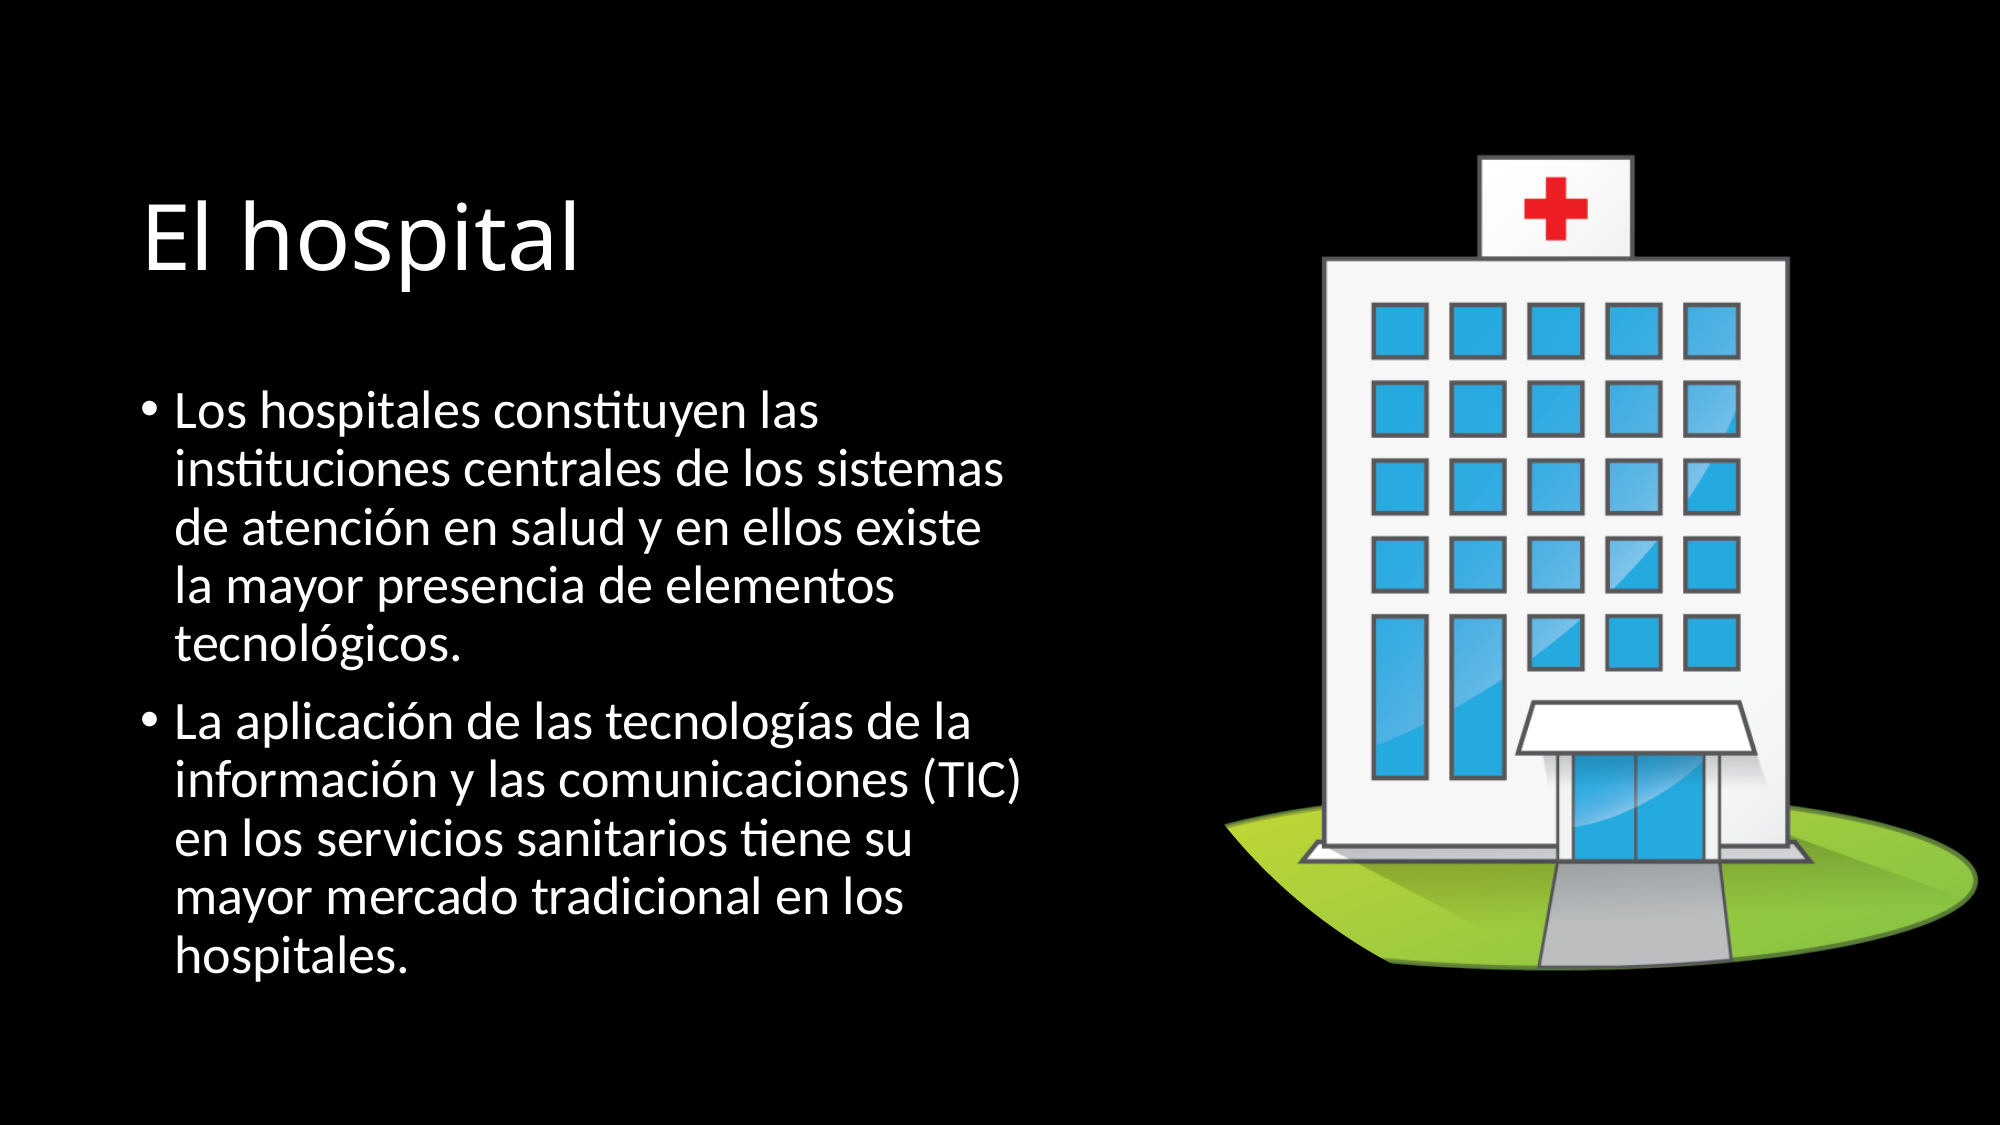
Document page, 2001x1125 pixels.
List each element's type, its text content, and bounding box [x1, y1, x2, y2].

text_box [1107, 98, 2000, 1027]
list Los hospitales constituyen las instituciones centrales de los sistemas de atención en salud y en ellos existe la mayor presencia de elementos tecnológicos. La aplicación de las tecnologías de la información y las comunicaciones (TIC) en los servicios sanitarios tiene su mayor mercado tradicional en los hospitales. [125, 373, 1046, 994]
title El hospital [125, 131, 997, 350]
